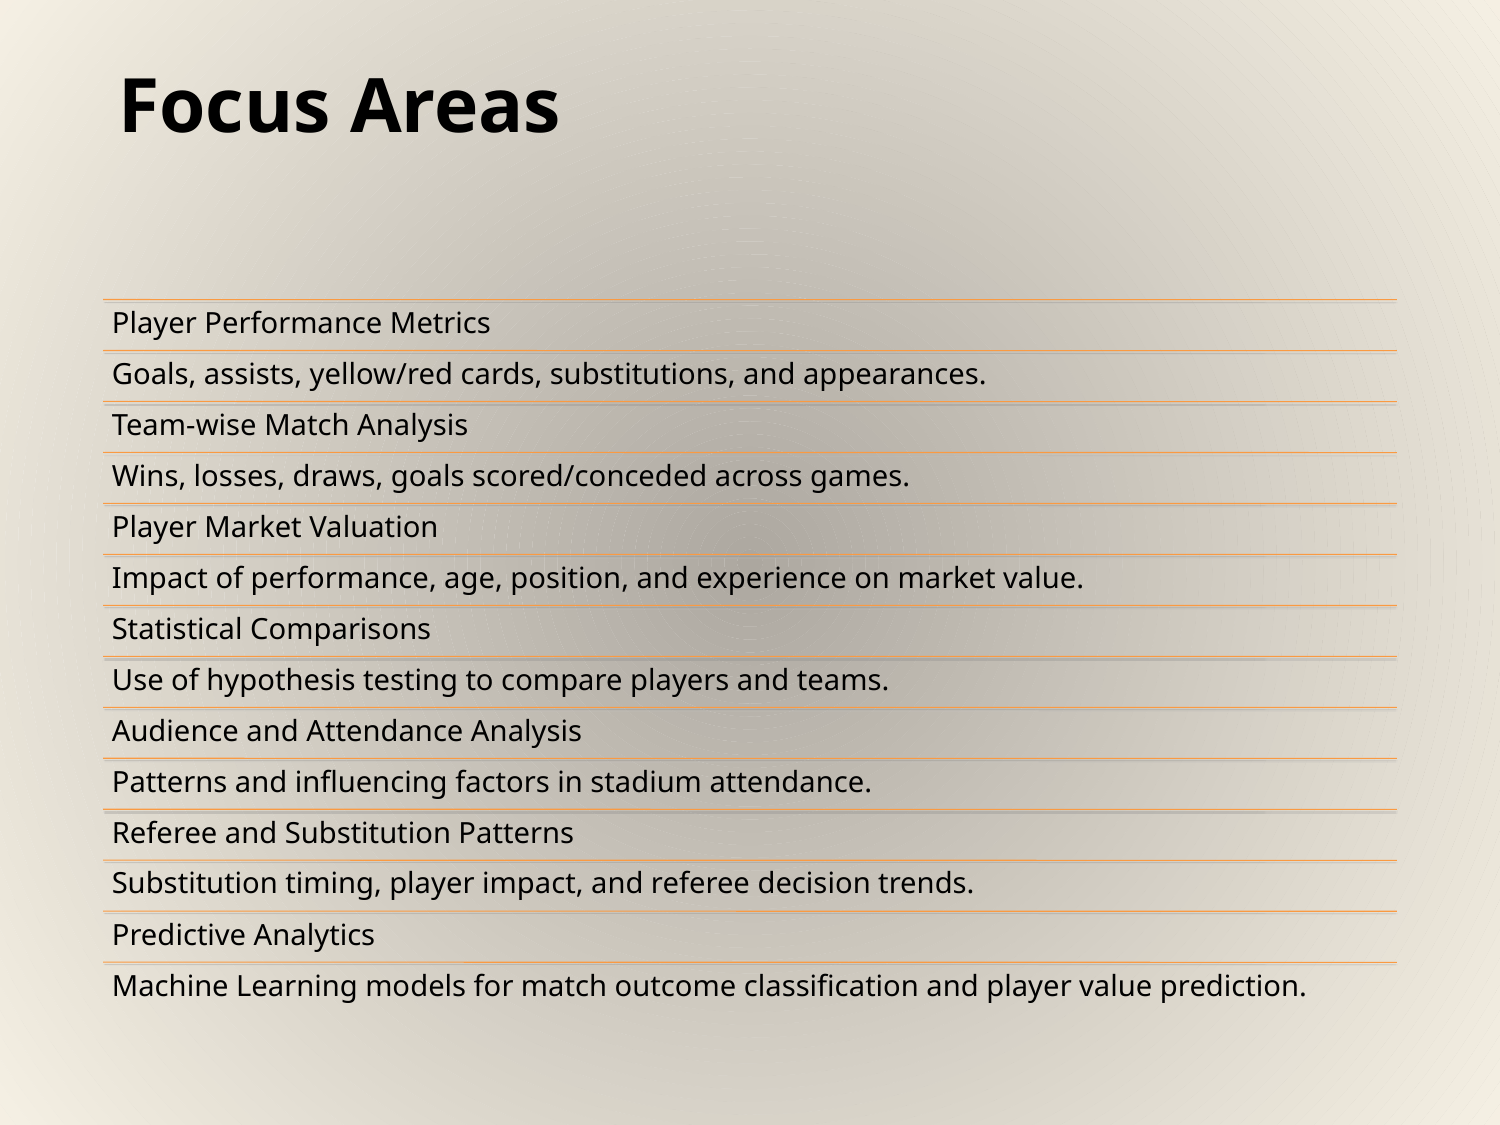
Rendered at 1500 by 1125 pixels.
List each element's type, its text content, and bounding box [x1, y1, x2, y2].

text_box Use of hypothesis testing to compare players and teams. [103, 656, 1397, 706]
text_box Wins, losses, draws, goals scored/conceded across games. [103, 452, 1397, 502]
text_box Predictive Analytics [103, 911, 1397, 961]
text_box Machine Learning models for match outcome classification and player value prediction. [103, 962, 1397, 1014]
text_box Player Market Valuation [103, 503, 1397, 553]
text_box Patterns and influencing factors in stadium attendance. [103, 758, 1397, 808]
text_box [0, 0, 1500, 1125]
title Focus Areas [103, 59, 1397, 278]
text_box Team-wise Match Analysis [103, 401, 1397, 452]
text_box Player Performance Metrics [103, 299, 1397, 350]
text_box Statistical Comparisons [103, 605, 1397, 655]
text_box Audience and Attendance Analysis [103, 707, 1397, 757]
text_box Impact of performance, age, position, and experience on market value. [103, 554, 1397, 604]
text_box Referee and Substitution Patterns [103, 809, 1397, 859]
text_box Substitution timing, player impact, and referee decision trends. [103, 860, 1397, 910]
text_box Goals, assists, yellow/red cards, substitutions, and appearances. [103, 350, 1397, 401]
